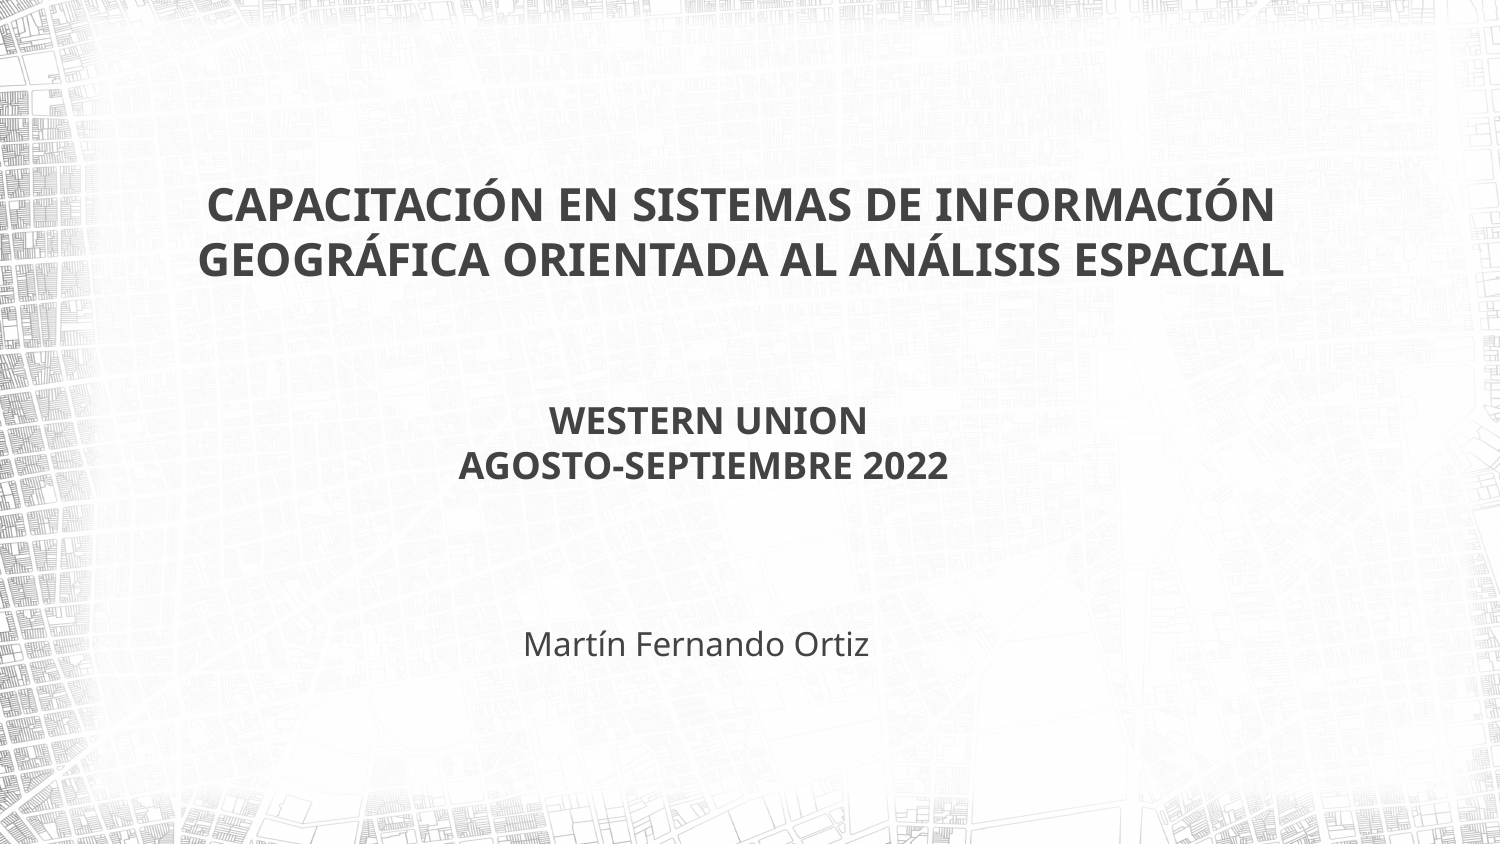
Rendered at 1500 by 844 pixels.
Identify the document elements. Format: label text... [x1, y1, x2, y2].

text_box Martín Fernando Ortiz [413, 590, 885, 708]
text_box CAPACITACIÓN EN SISTEMAS DE INFORMACIÓN GEOGRÁFICA ORIENTADA AL ANÁLISIS ESPACIAL [177, 206, 1307, 301]
picture [0, 0, 1500, 844]
text_box WESTERN UNION AGOSTO-SEPTIEMBRE 2022 [413, 389, 1004, 473]
